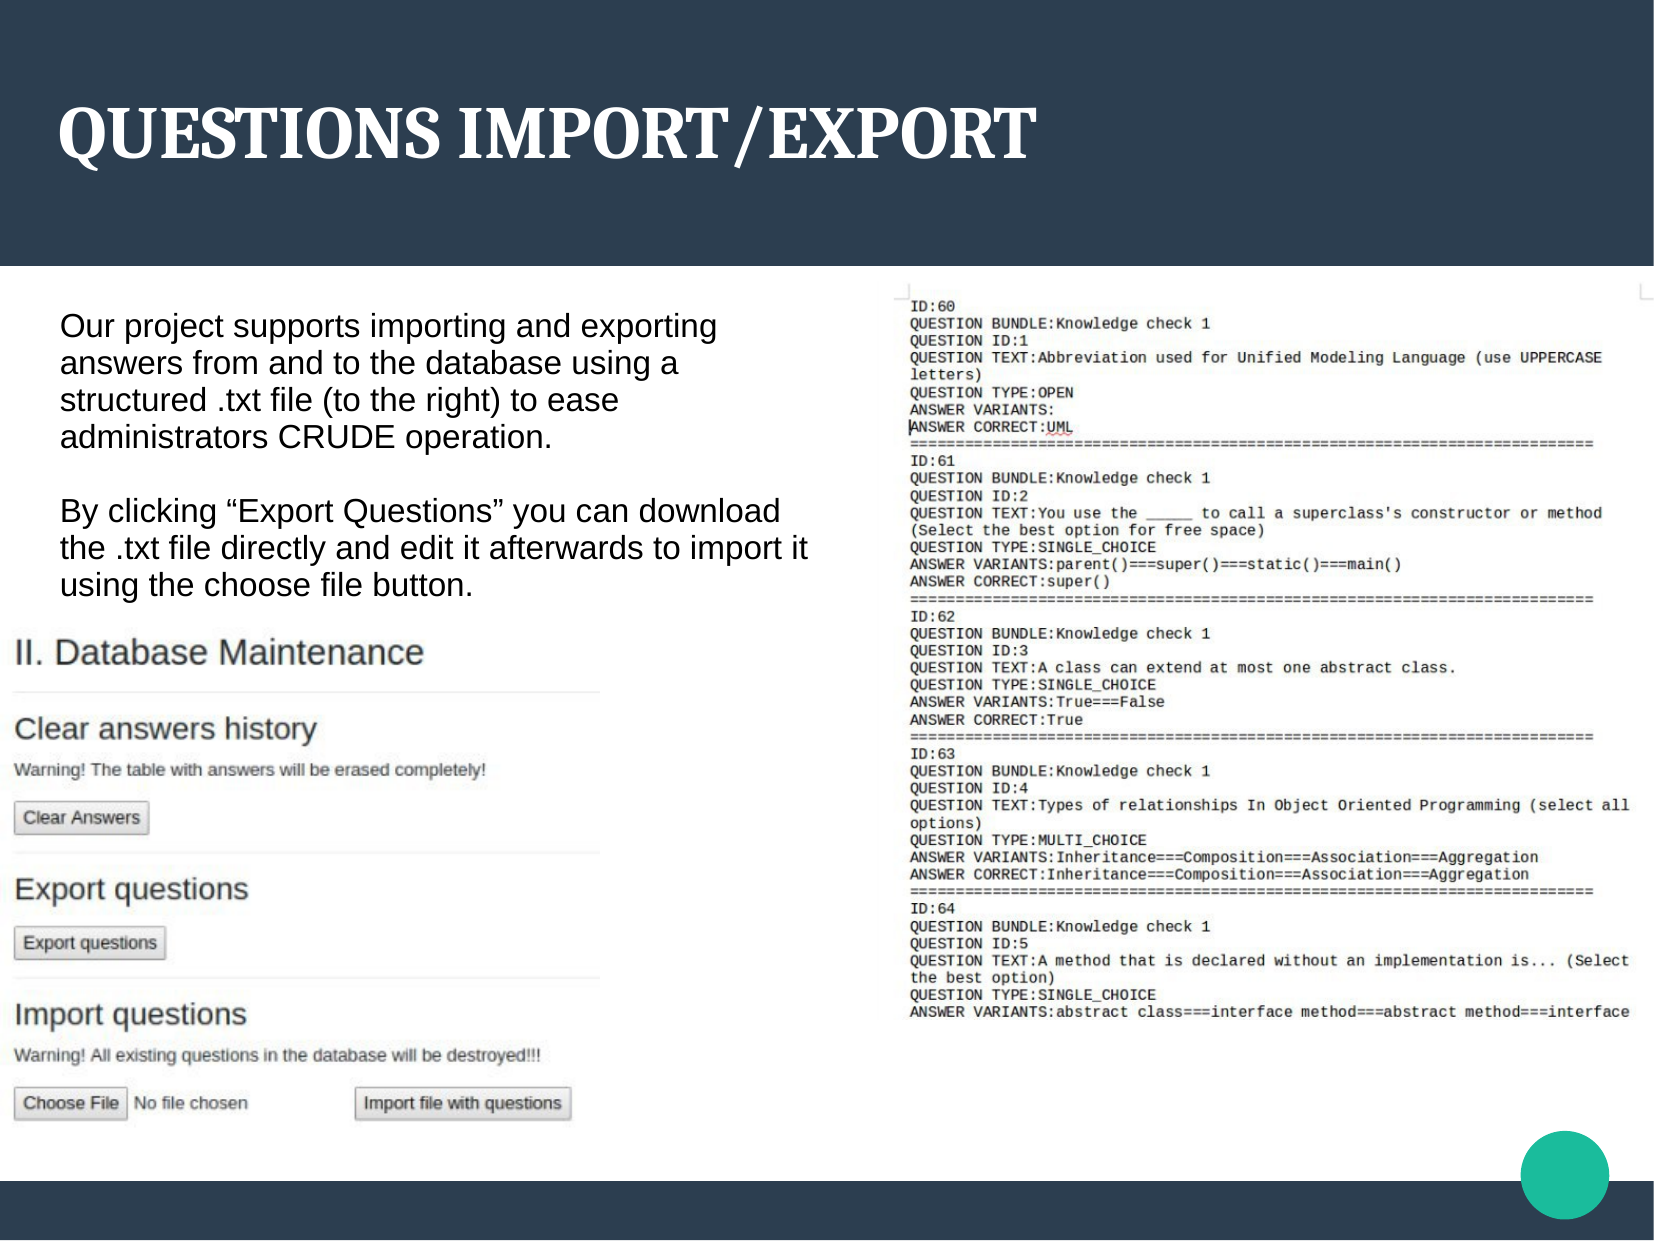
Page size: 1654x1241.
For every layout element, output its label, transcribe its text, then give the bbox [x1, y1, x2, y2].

text_box Our project supports importing and exporting answers from and to the database using a structured .txt file (to the right) to ease administrators CRUDE operation. By clicking “Export Questions” you can download the .txt file directly and edit it afterwards to import it using the choose file button. [45, 300, 841, 612]
picture [0, 615, 600, 1173]
title QUESTIONS IMPORT/EXPORT [59, 82, 1595, 174]
picture [877, 273, 1654, 1021]
